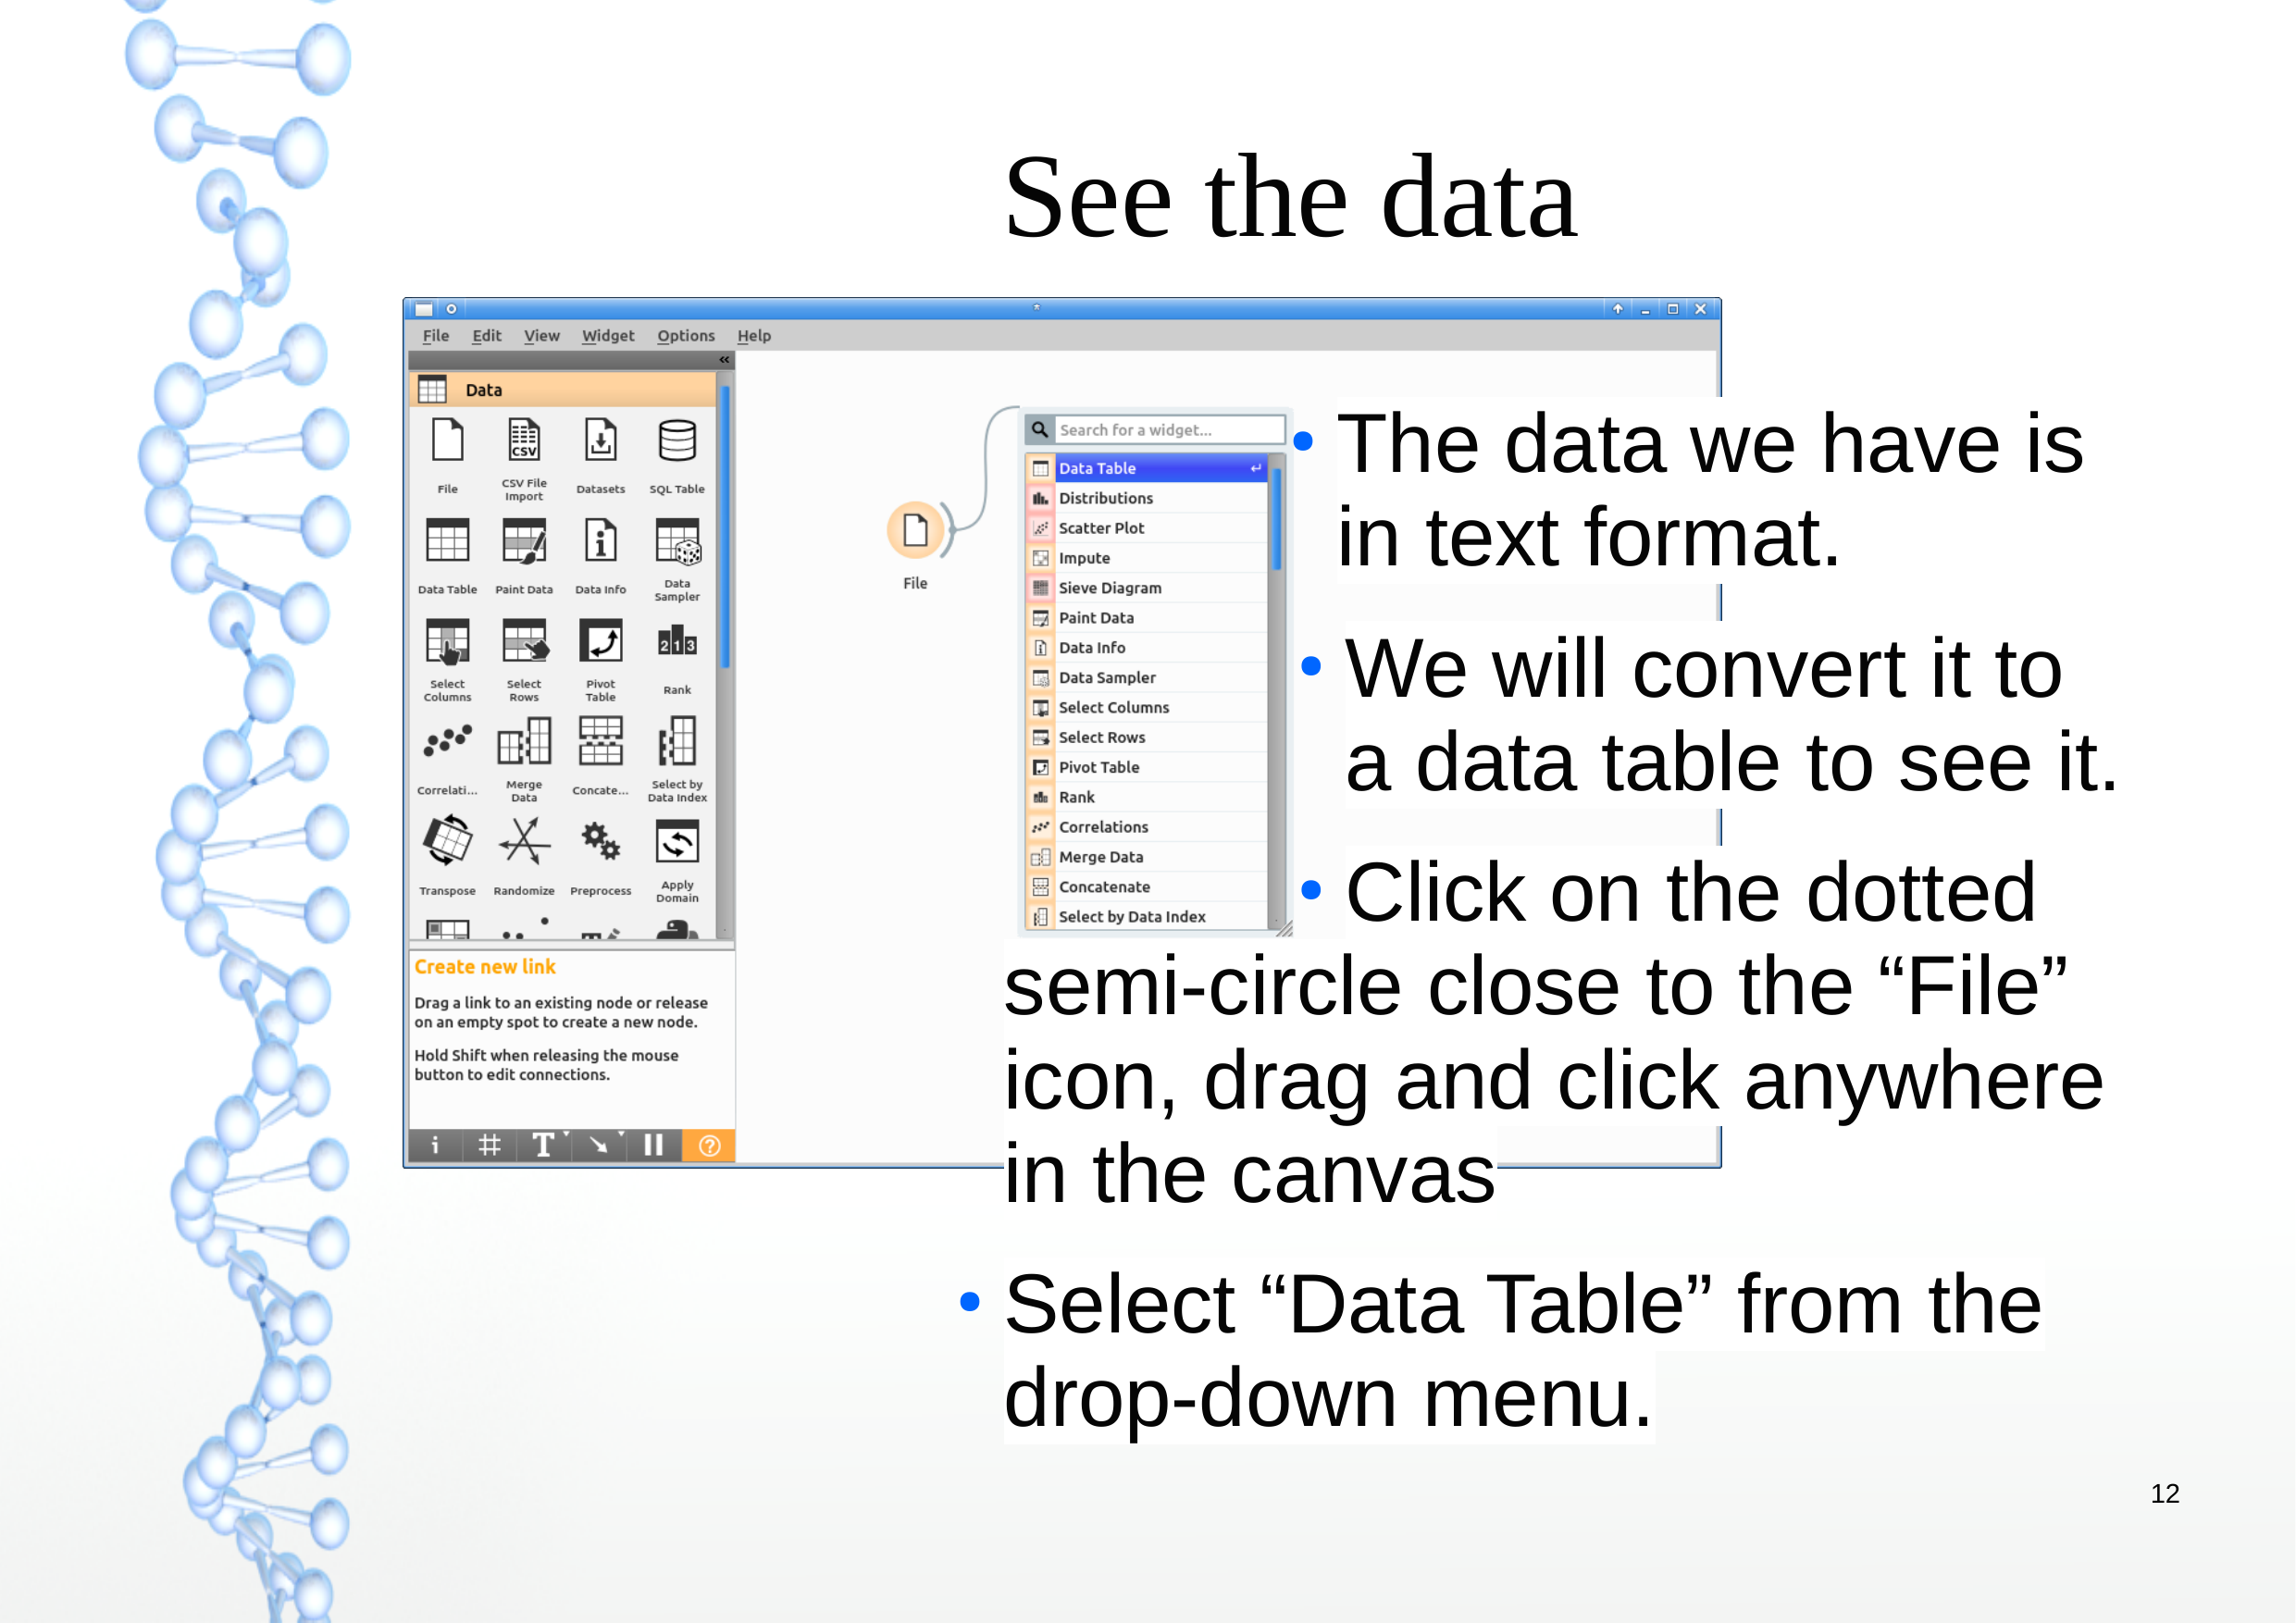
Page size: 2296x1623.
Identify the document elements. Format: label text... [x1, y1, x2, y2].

list The data we have is in text format. We will convert it to a data table to see it. Click on the dotted semi-circle close to the “File” icon, drag and click anywhere in the canvas Select “Data Table” from the drop-down menu. [940, 396, 2135, 1535]
title See the data [368, 61, 2214, 330]
picture [0, 0, 2296, 1623]
